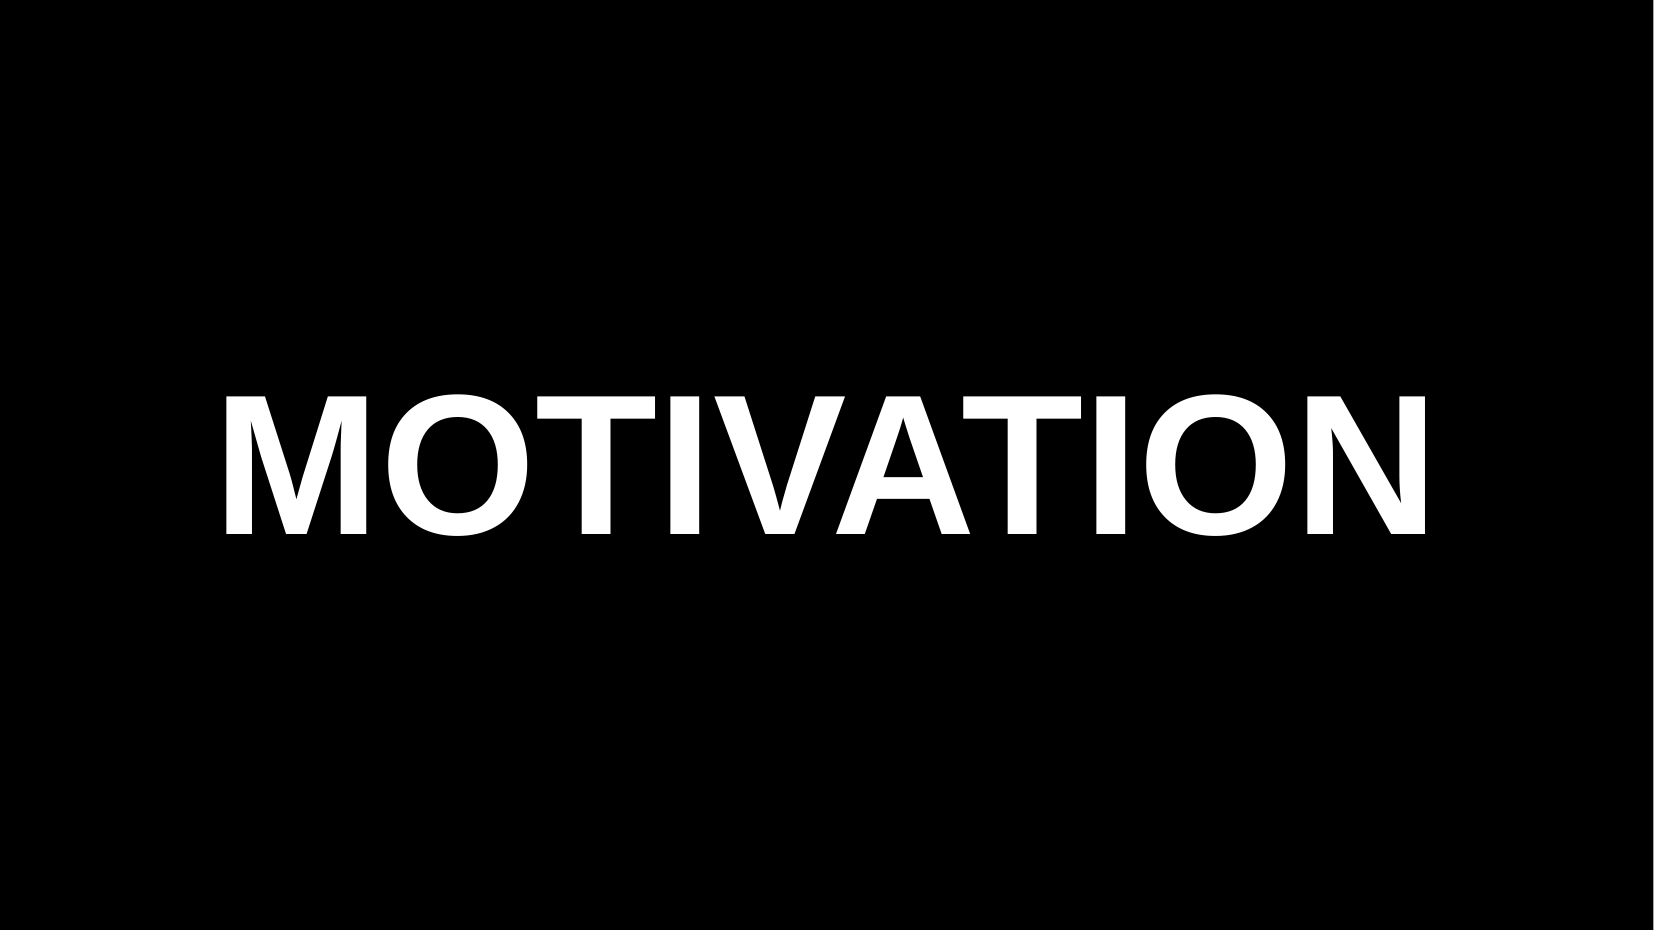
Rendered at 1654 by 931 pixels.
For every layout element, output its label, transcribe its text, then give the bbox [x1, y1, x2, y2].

subtitle MOTIVATION [82, 0, 1571, 931]
